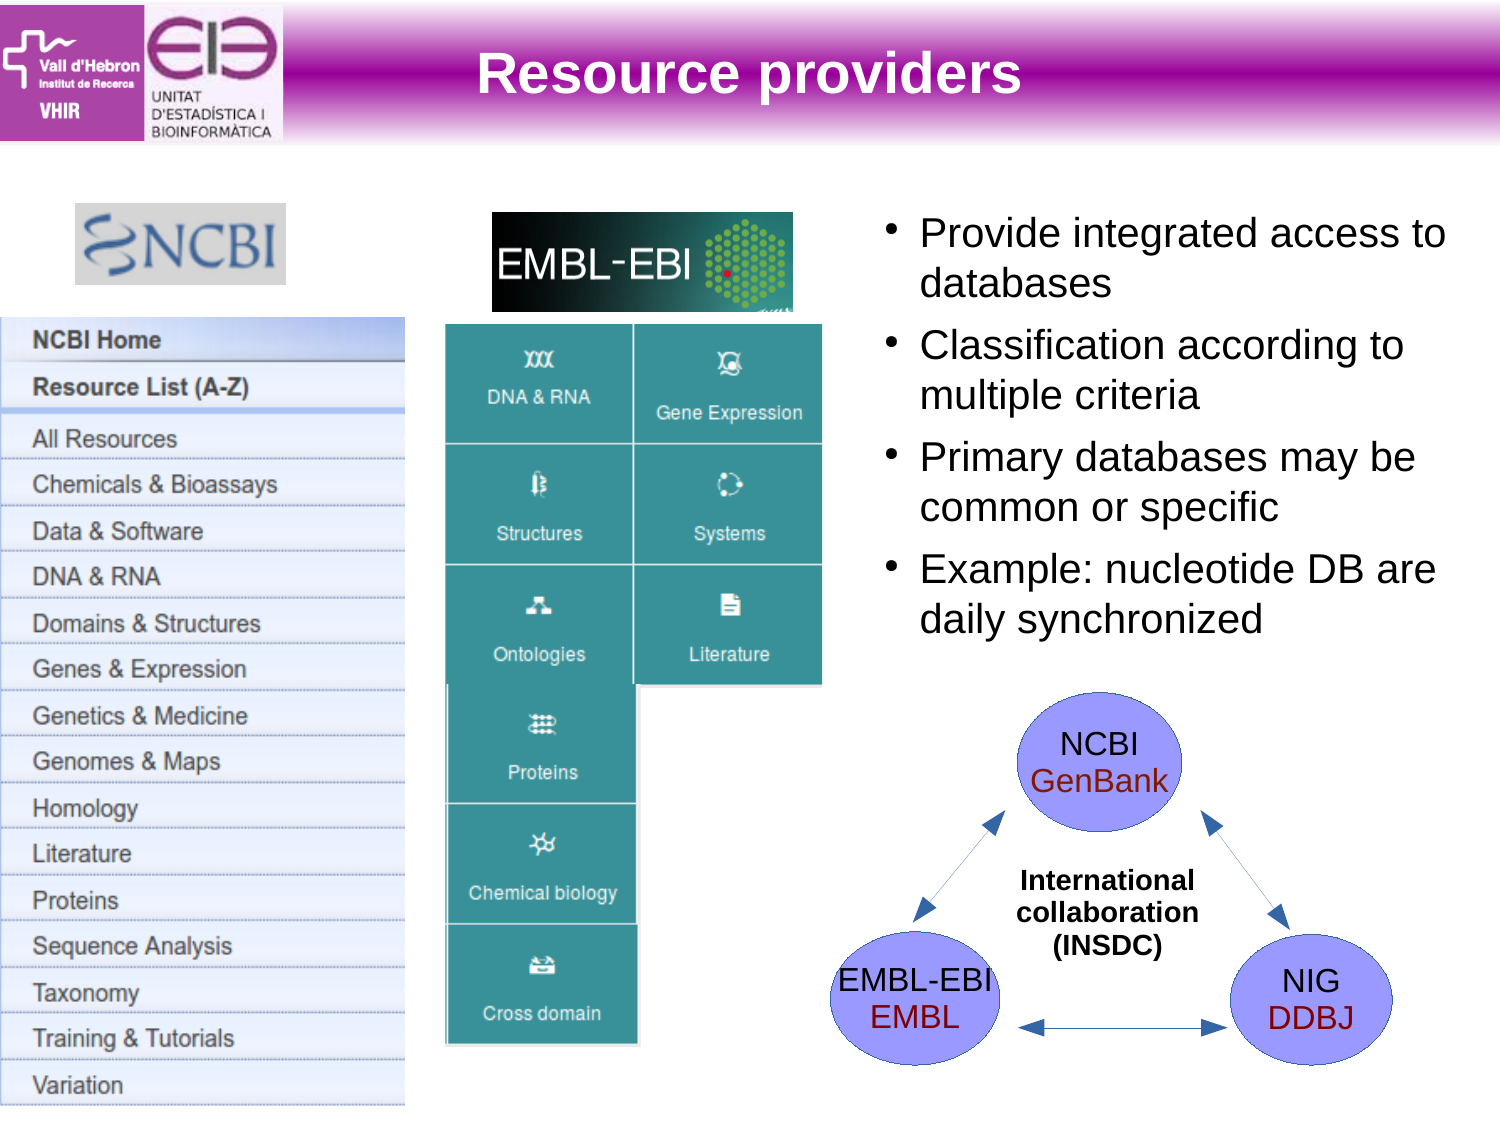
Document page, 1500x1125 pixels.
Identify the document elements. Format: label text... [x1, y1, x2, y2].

text_box Resource providers [0, 0, 1500, 148]
text_box Provide integrated access to databases Classification according to multiple criteria Primary databases may be common or specific Example: nucleotide DB are daily synchronized [869, 198, 1464, 650]
picture [445, 324, 823, 1047]
picture [0, 317, 405, 1111]
text_box NCBI GenBank [1017, 692, 1182, 832]
picture [75, 203, 286, 285]
text_box NIG DDBJ [1230, 934, 1393, 1066]
picture [0, 5, 284, 141]
picture [492, 212, 793, 312]
text_box EMBL-EBI EMBL [830, 931, 1000, 1066]
text_box International collaboration (INSDC) [1000, 856, 1216, 1025]
